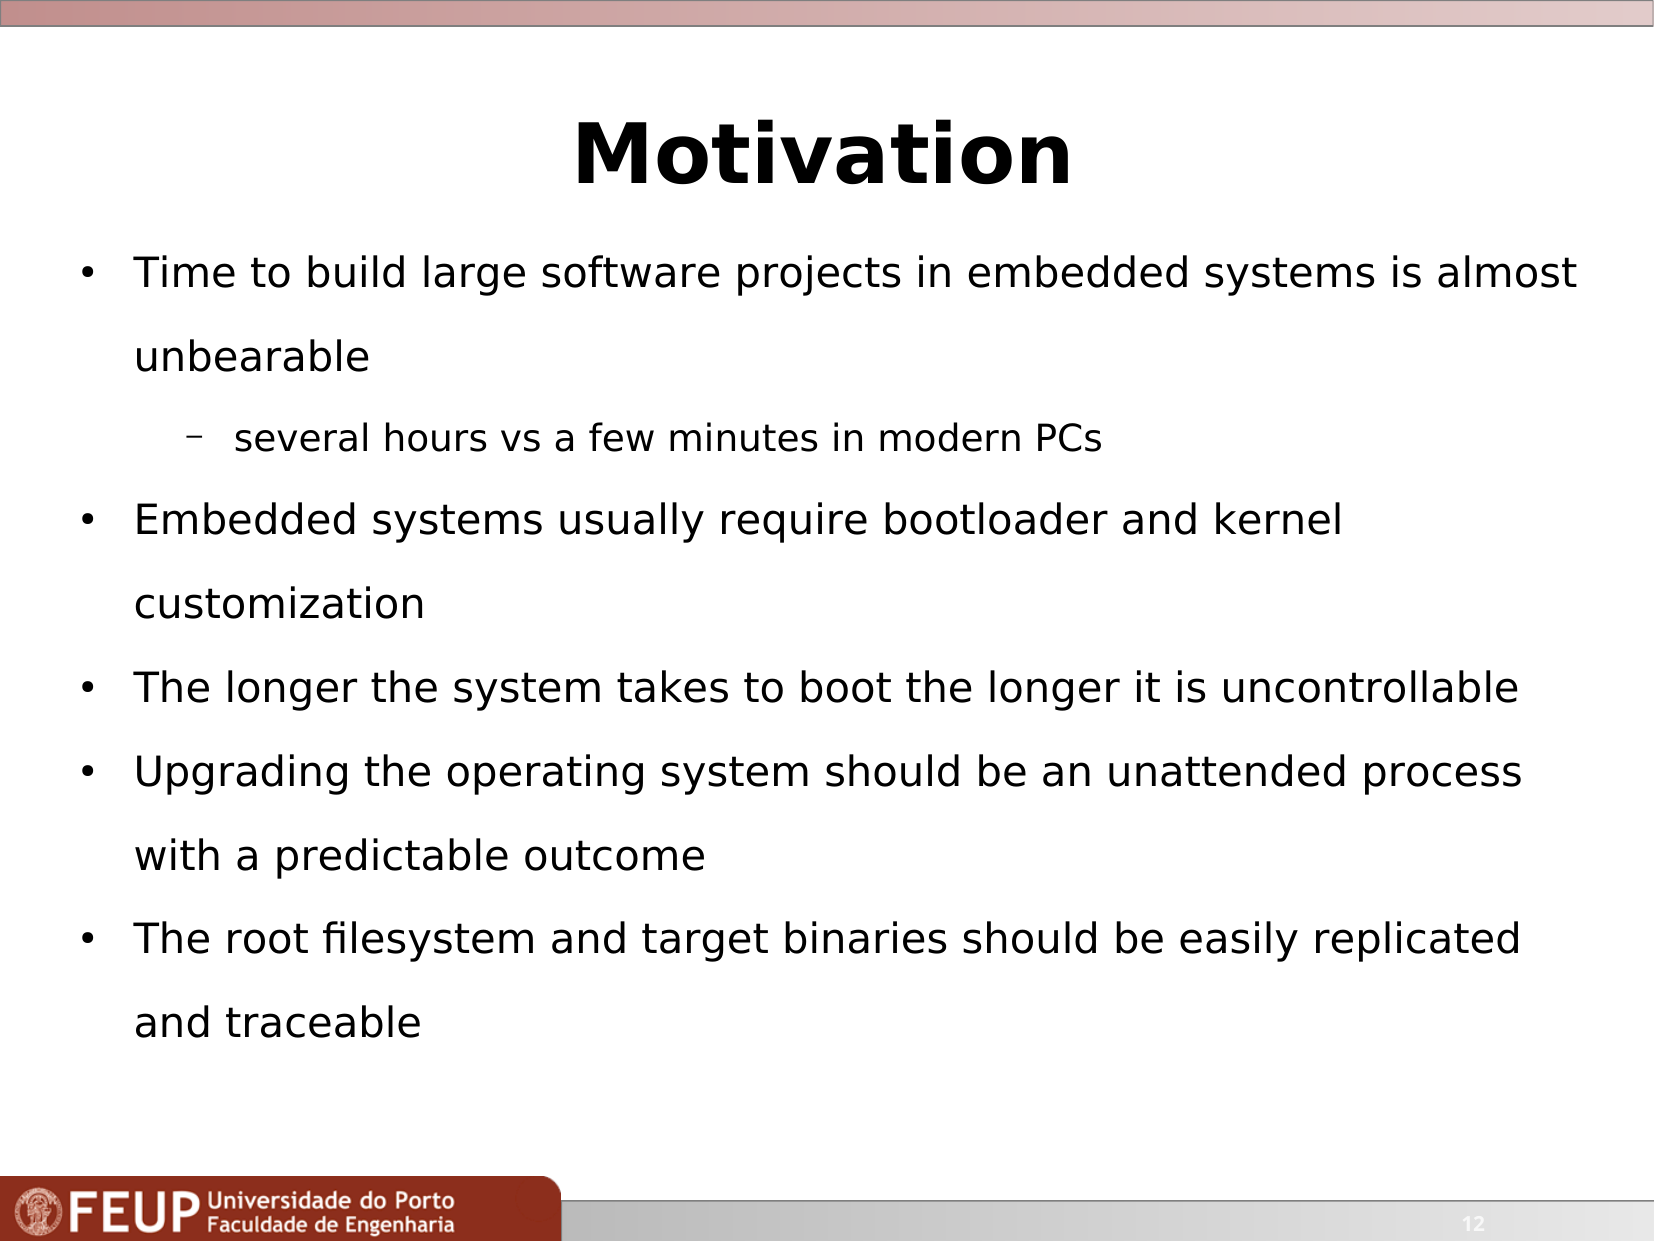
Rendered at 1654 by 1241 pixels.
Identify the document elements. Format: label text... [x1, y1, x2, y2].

picture [0, 1176, 561, 1241]
title Motivation [64, 70, 1582, 239]
list Time to build large software projects in embedded systems is almost unbearable several hours vs a few minutes in modern PCs Embedded systems usually require bootloader and kernel customization The longer the system takes to boot the longer it is uncontrollable Upgrading the operating system should be an unattended process with a predictable outcome The root filesystem and target binaries should be easily replicated and traceable [62, 248, 1589, 1048]
